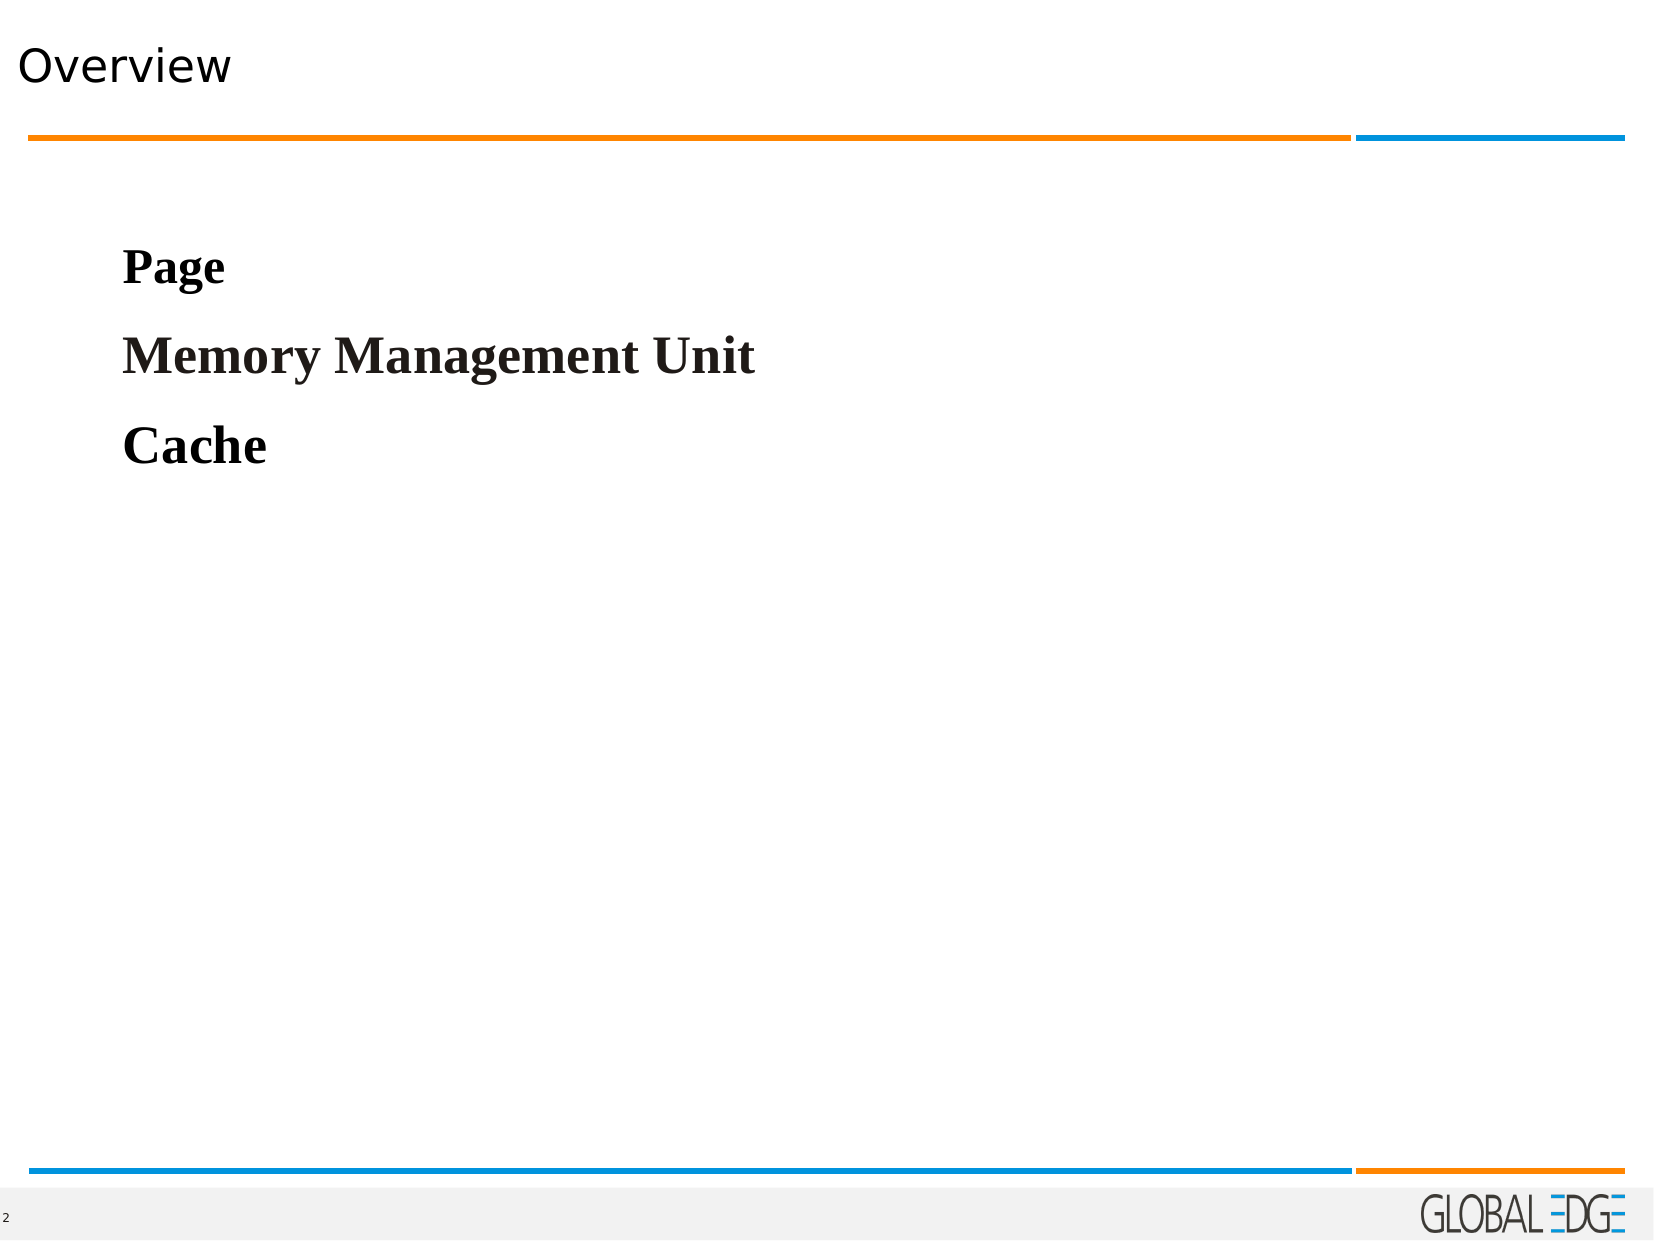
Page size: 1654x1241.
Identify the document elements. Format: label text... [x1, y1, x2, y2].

text_box Page [122, 239, 226, 296]
text_box Overview [17, 39, 233, 94]
text_box Memory Management Unit [122, 324, 757, 386]
picture [1421, 1194, 1625, 1233]
text_box [0, 0, 1654, 1241]
text_box 2 [2, 1210, 11, 1226]
text_box Cache [122, 414, 268, 476]
